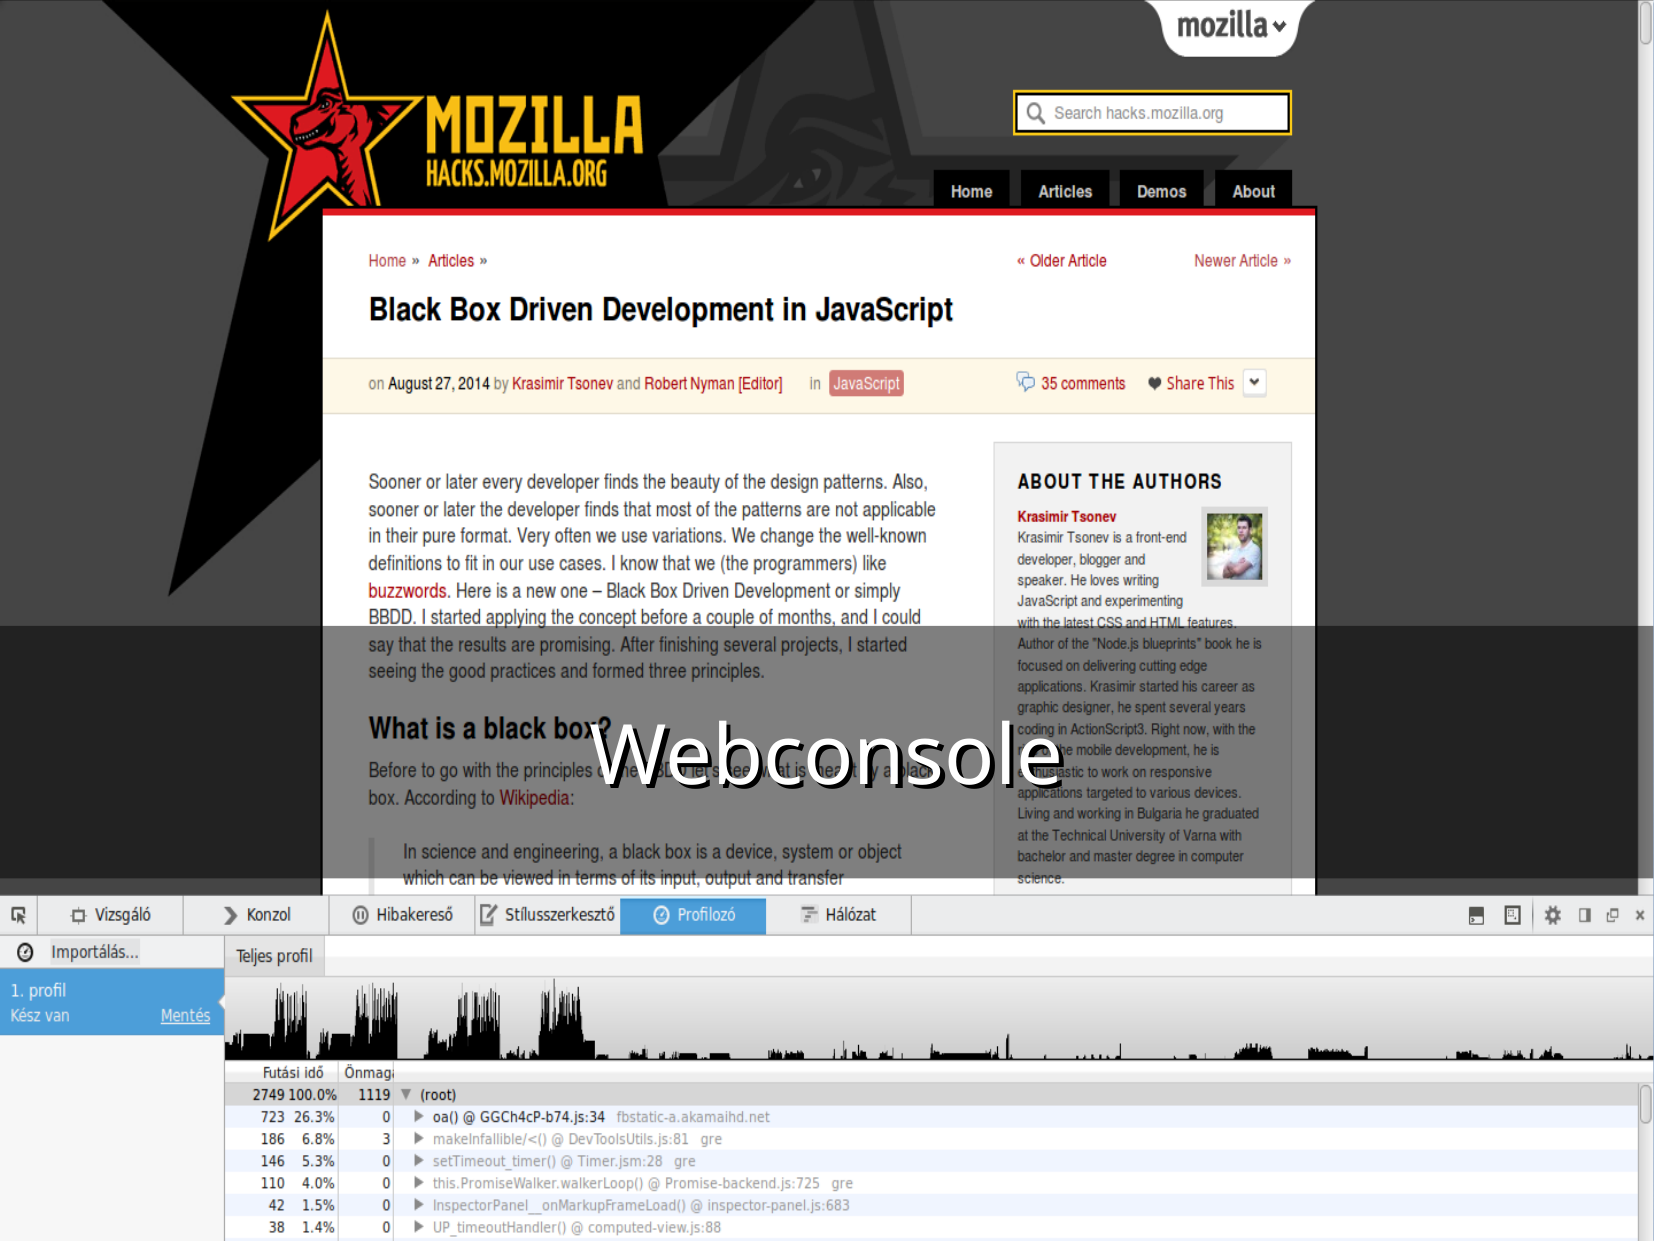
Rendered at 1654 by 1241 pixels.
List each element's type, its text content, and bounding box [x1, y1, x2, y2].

picture [0, 0, 1654, 625]
picture [0, 879, 1654, 1241]
text_box Webconsole [0, 625, 1654, 879]
